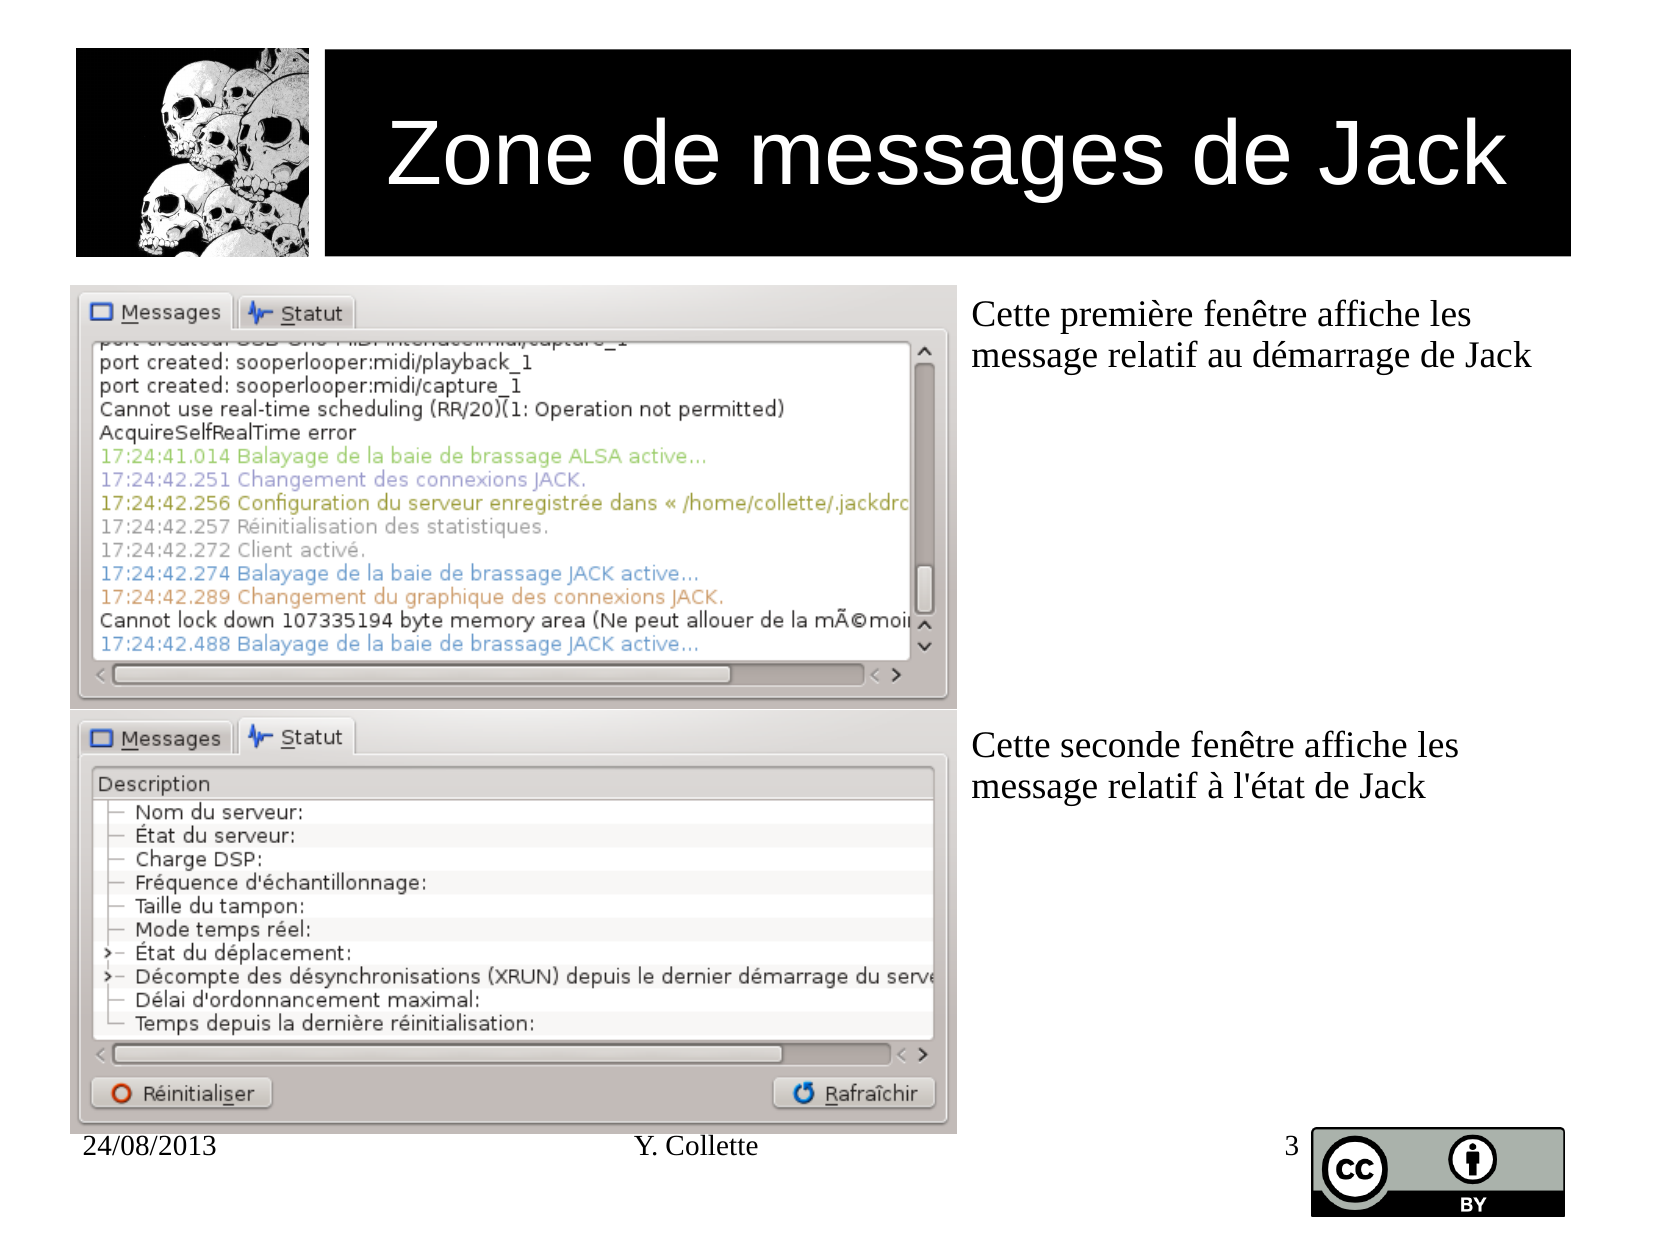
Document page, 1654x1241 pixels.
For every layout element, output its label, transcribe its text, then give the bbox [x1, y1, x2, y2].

title Zone de messages de Jack [324, 49, 1571, 257]
picture [1311, 1127, 1565, 1217]
text_box Cette première fenêtre affiche les message relatif au démarrage de Jack [956, 285, 1560, 384]
picture [76, 48, 309, 257]
picture [70, 285, 957, 709]
picture [70, 710, 957, 1134]
text_box Cette seconde fenêtre affiche les message relatif à l'état de Jack [956, 716, 1560, 815]
